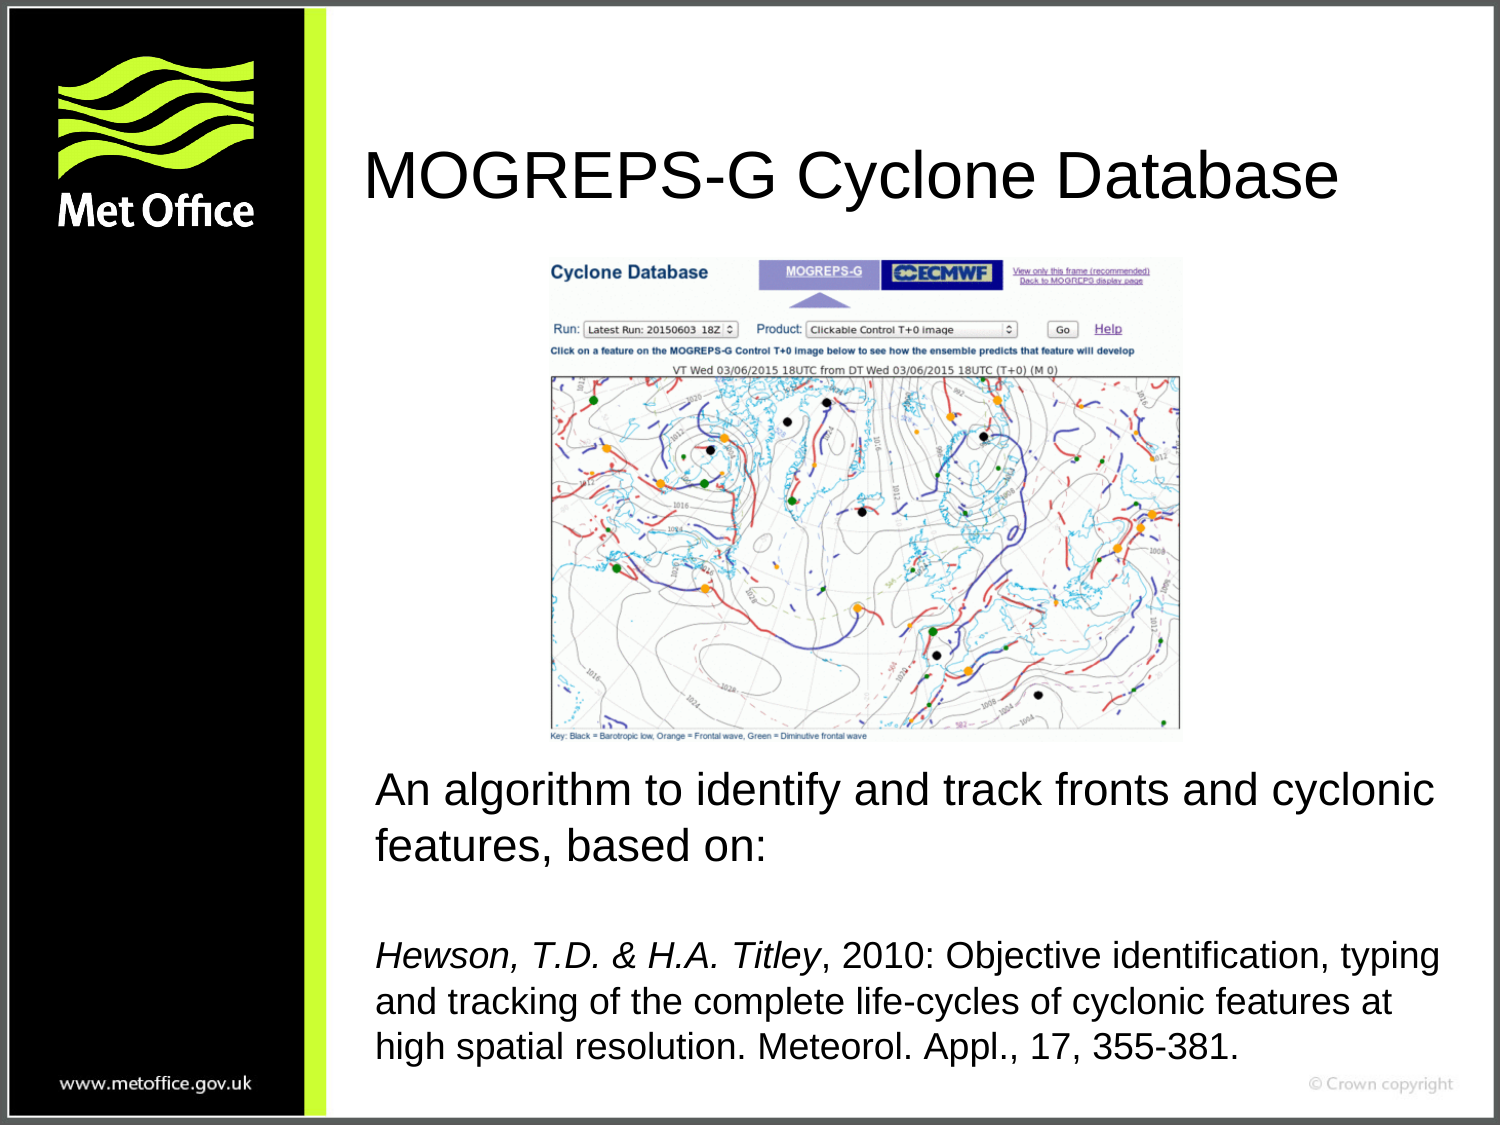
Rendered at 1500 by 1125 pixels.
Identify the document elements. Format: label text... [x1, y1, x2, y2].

text_box An algorithm to identify and track fronts and cyclonic features, based on: Hewson, T.D. & H.A. Titley, 2010: Objective identification, typing and tracking of the complete life-cycles of cyclonic features at high spatial resolution. Meteorol. Appl., 17, 355-381. [360, 751, 1459, 1075]
picture [2, 2, 1498, 1123]
title MOGREPS-G Cyclone Database [348, 125, 1495, 220]
